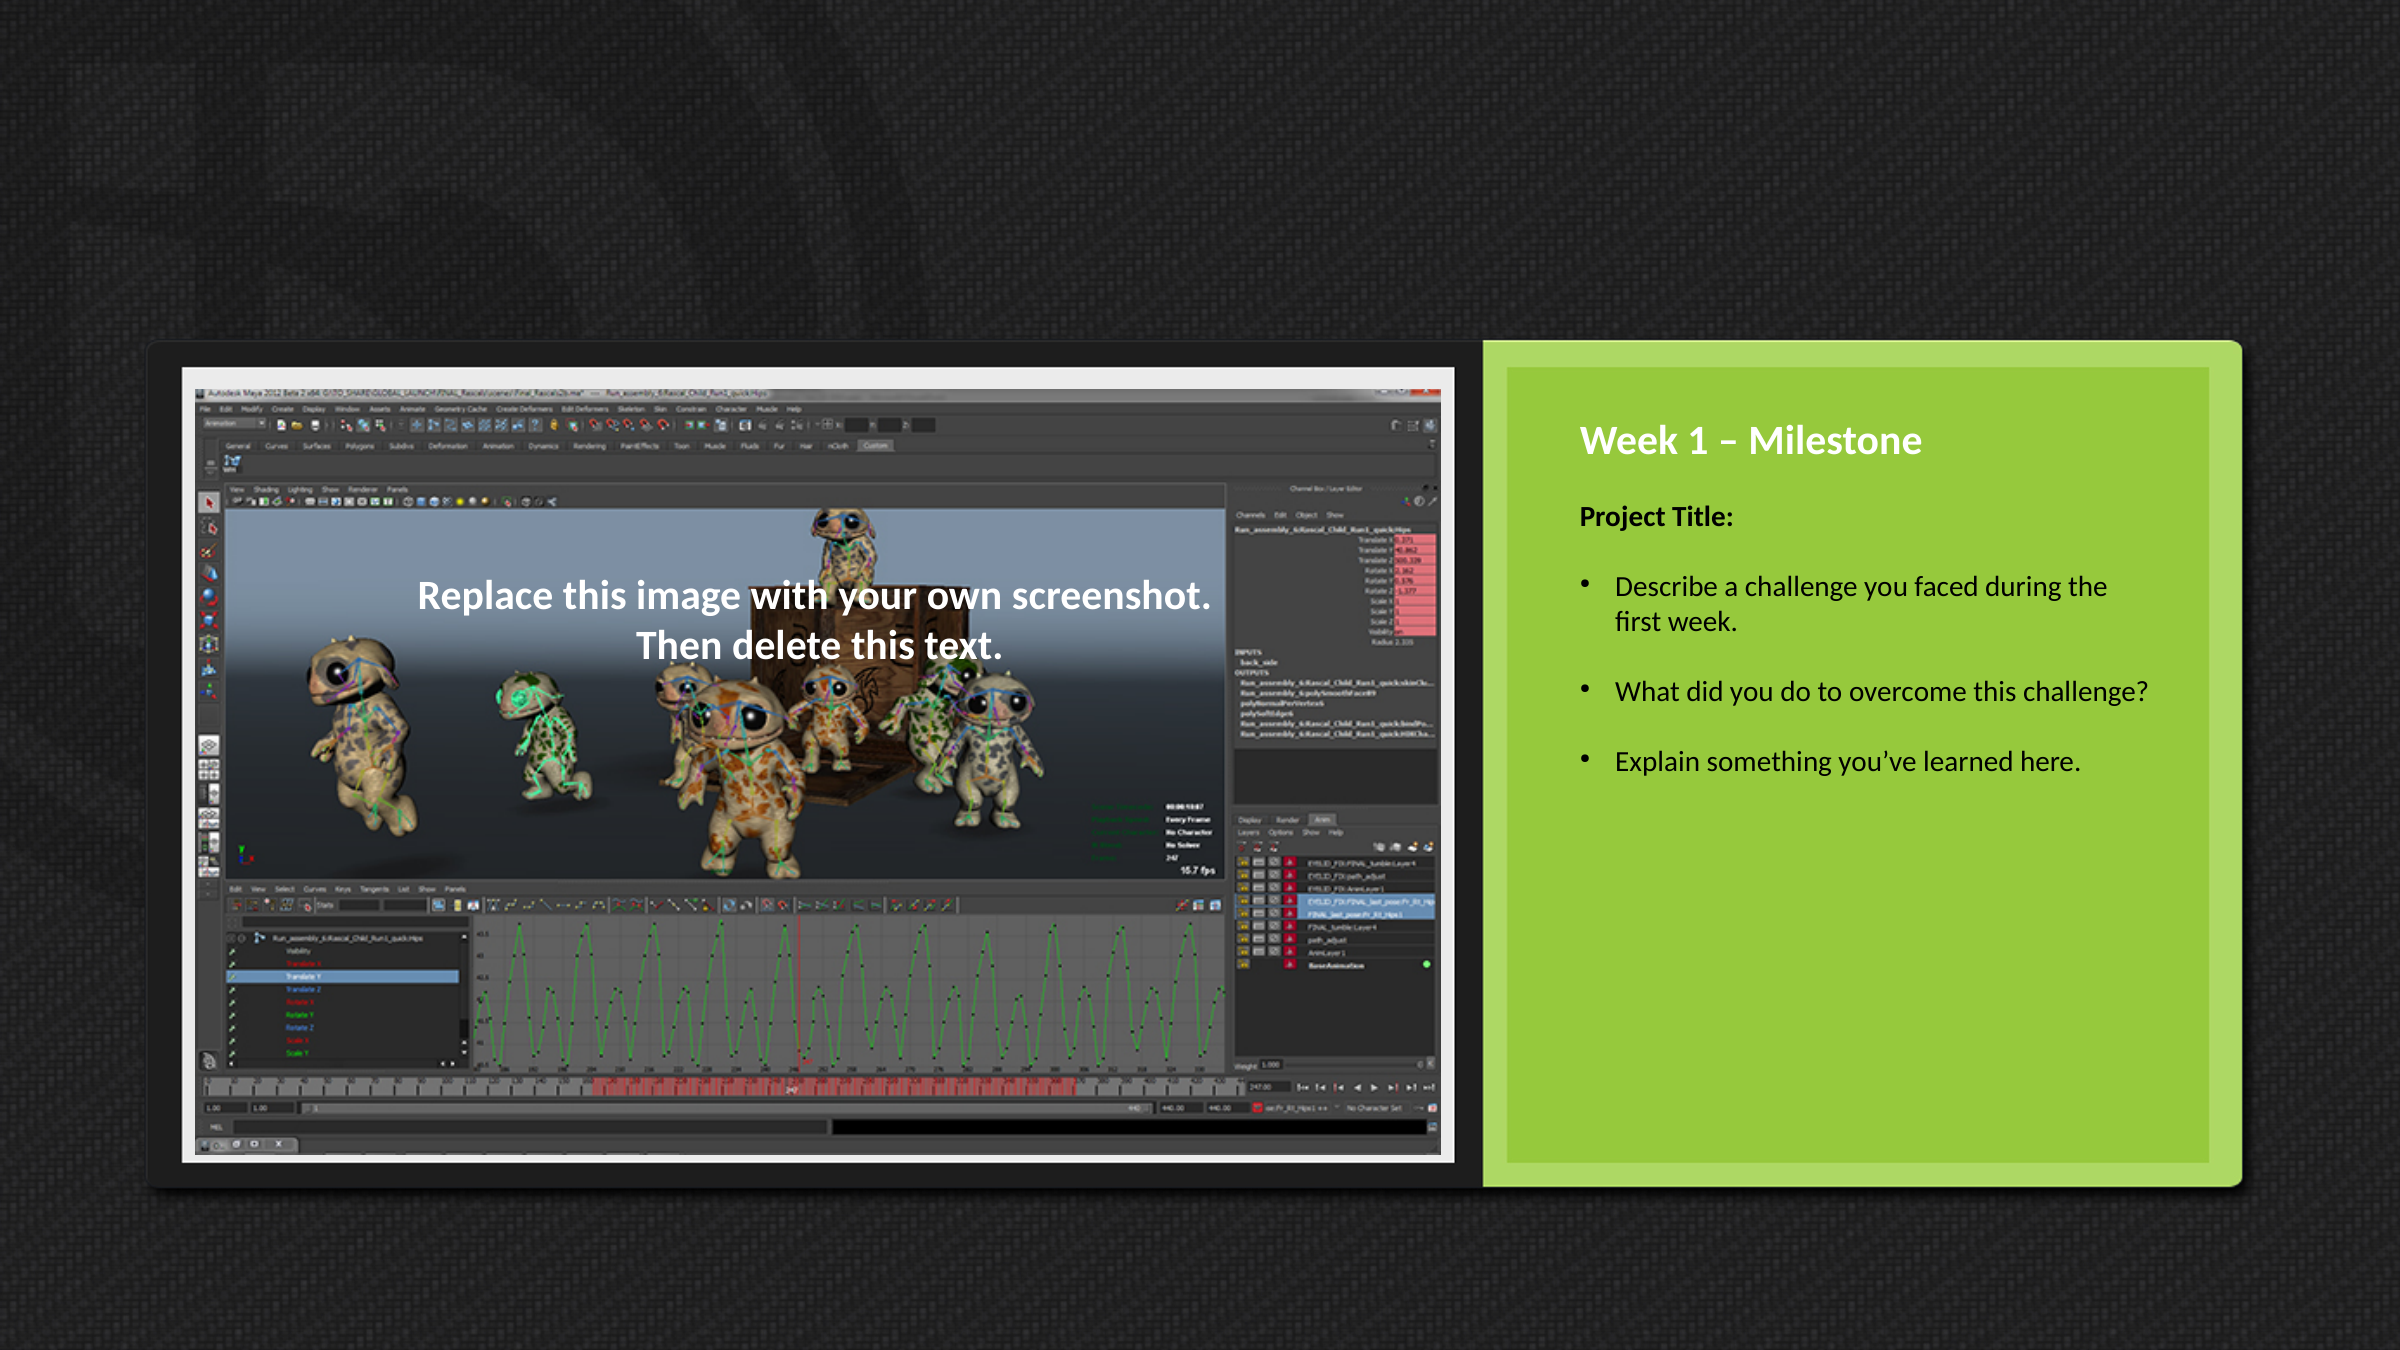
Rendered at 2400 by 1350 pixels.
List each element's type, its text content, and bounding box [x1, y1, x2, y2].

picture [0, 0, 2400, 1350]
text_box Replace this image with your own screenshot. Then delete this text. [335, 560, 1305, 675]
text_box Week 1 – Milestone Project Title: Describe a challenge you faced during the first week. What did you do to overcome this challenge? Explain something you’ve learned here. [1564, 404, 2175, 785]
